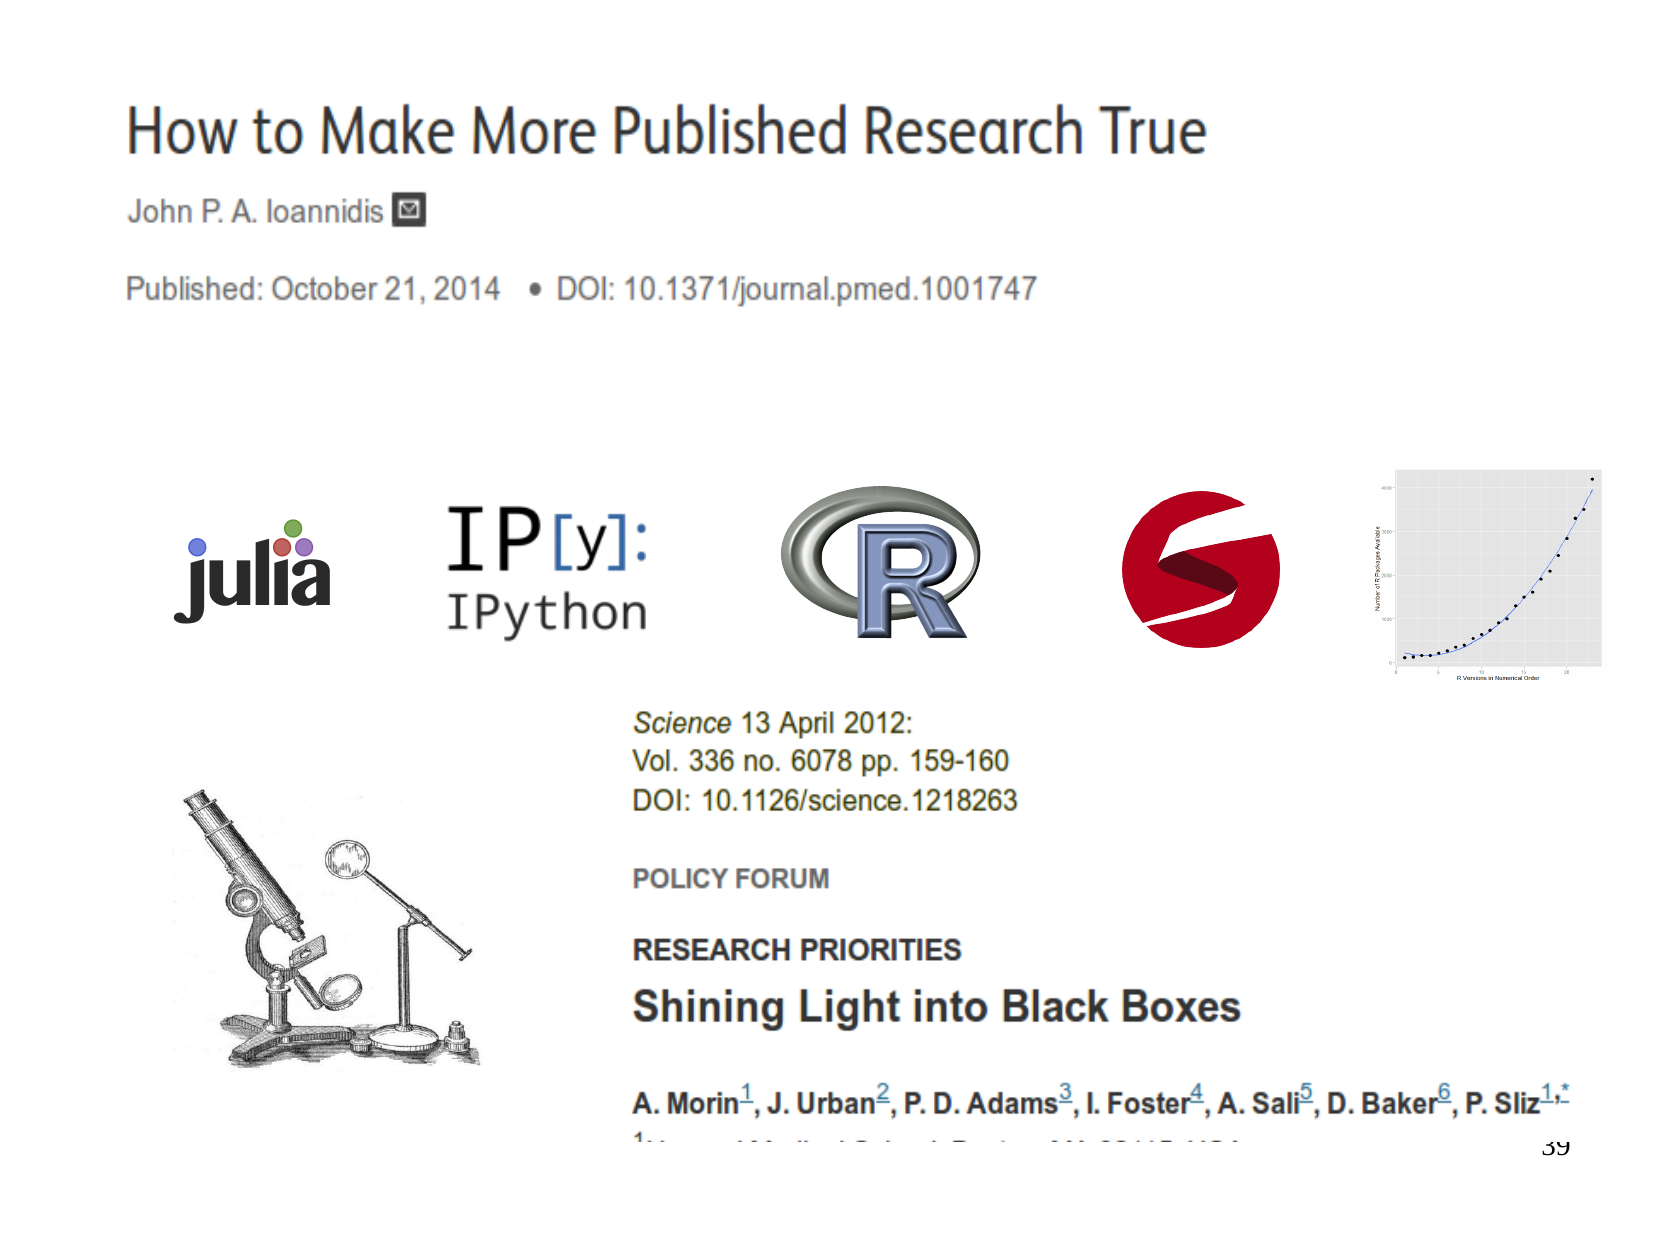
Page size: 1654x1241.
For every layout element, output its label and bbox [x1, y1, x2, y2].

picture [1369, 463, 1609, 685]
picture [109, 67, 1272, 337]
picture [172, 778, 492, 1075]
picture [437, 464, 657, 684]
picture [173, 518, 331, 625]
picture [1122, 491, 1280, 648]
picture [602, 693, 1592, 1142]
picture [780, 485, 981, 639]
